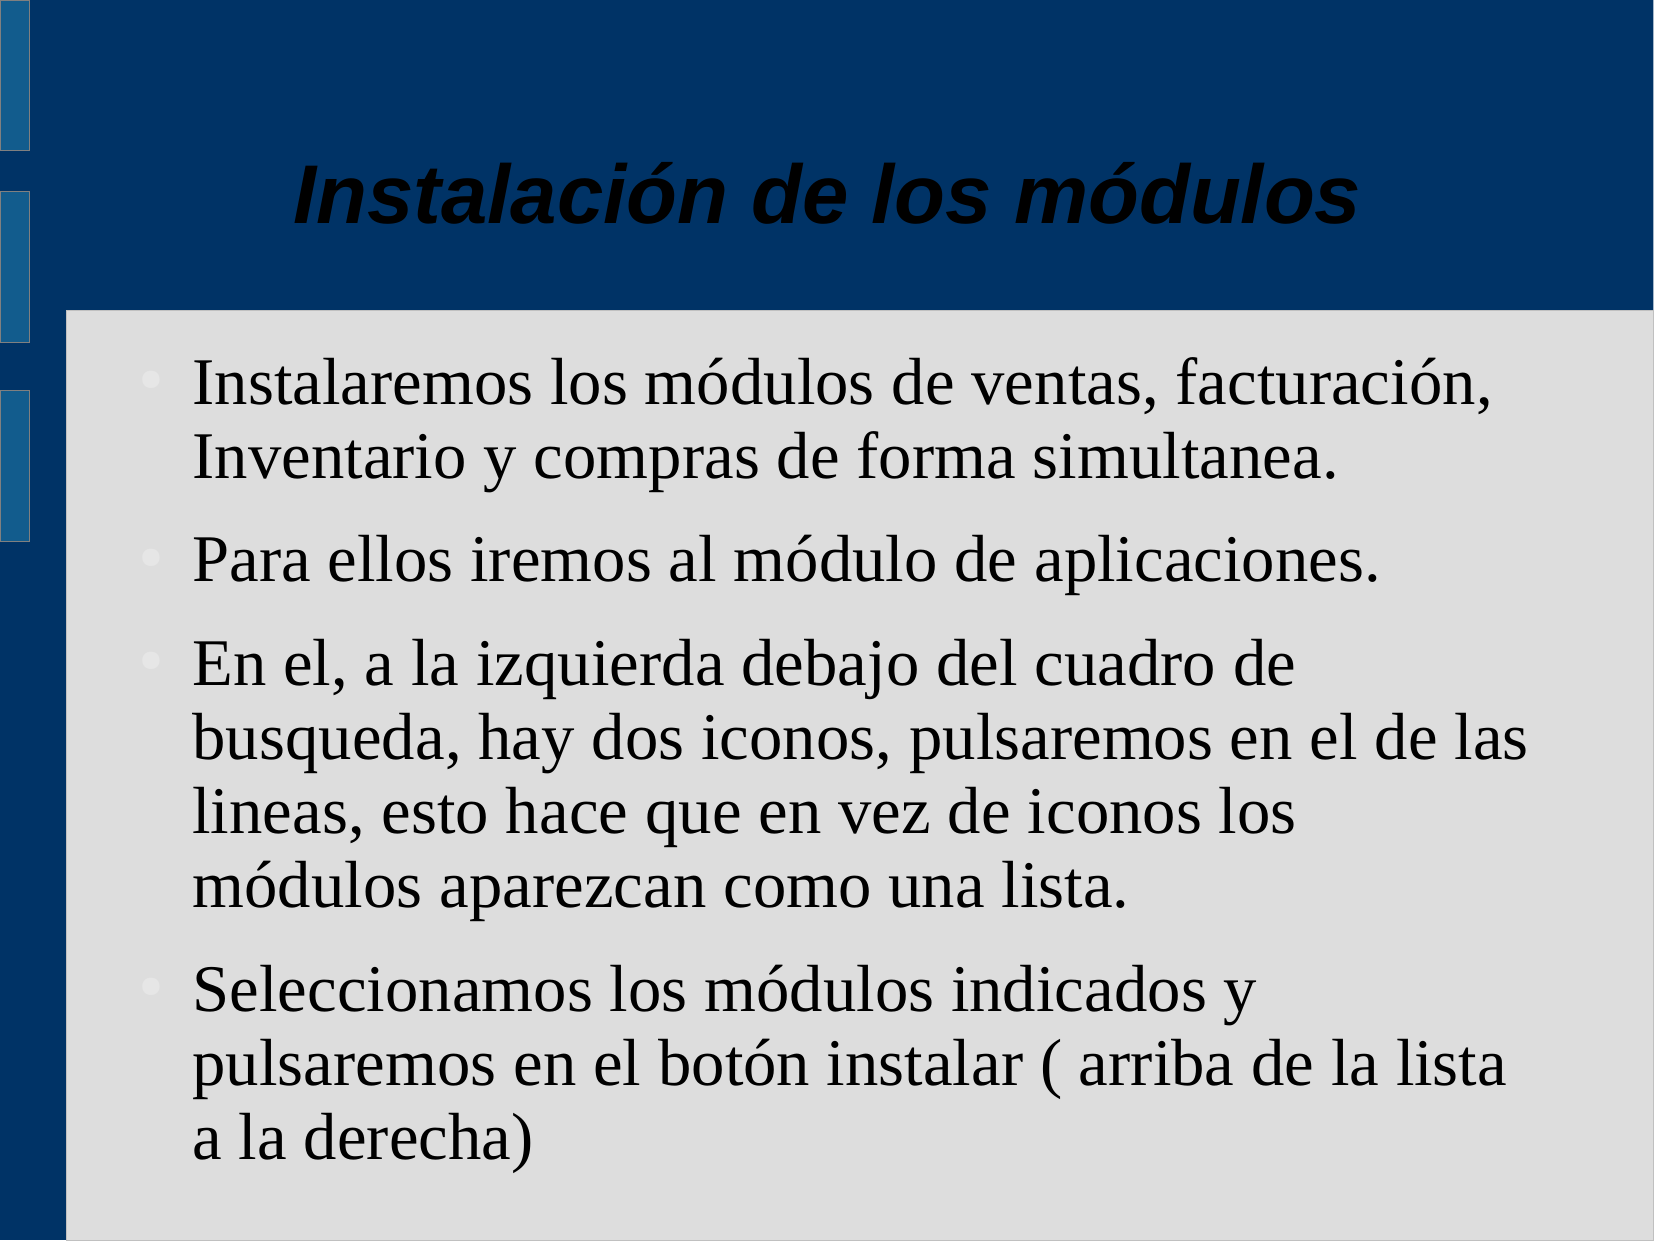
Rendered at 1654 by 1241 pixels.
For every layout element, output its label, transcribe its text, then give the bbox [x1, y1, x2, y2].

title Instalación de los módulos [121, 91, 1534, 299]
list Instalaremos los módulos de ventas, facturación, Inventario y compras de forma simultanea. Para ellos iremos al módulo de aplicaciones. En el, a la izquierda debajo del cuadro de busqueda, hay dos iconos, pulsaremos en el de las lineas, esto hace que en vez de iconos los módulos aparezcan como una lista. Seleccionamos los módulos indicados y pulsaremos en el botón instalar ( arriba de la lista a la derecha) [121, 344, 1534, 1174]
